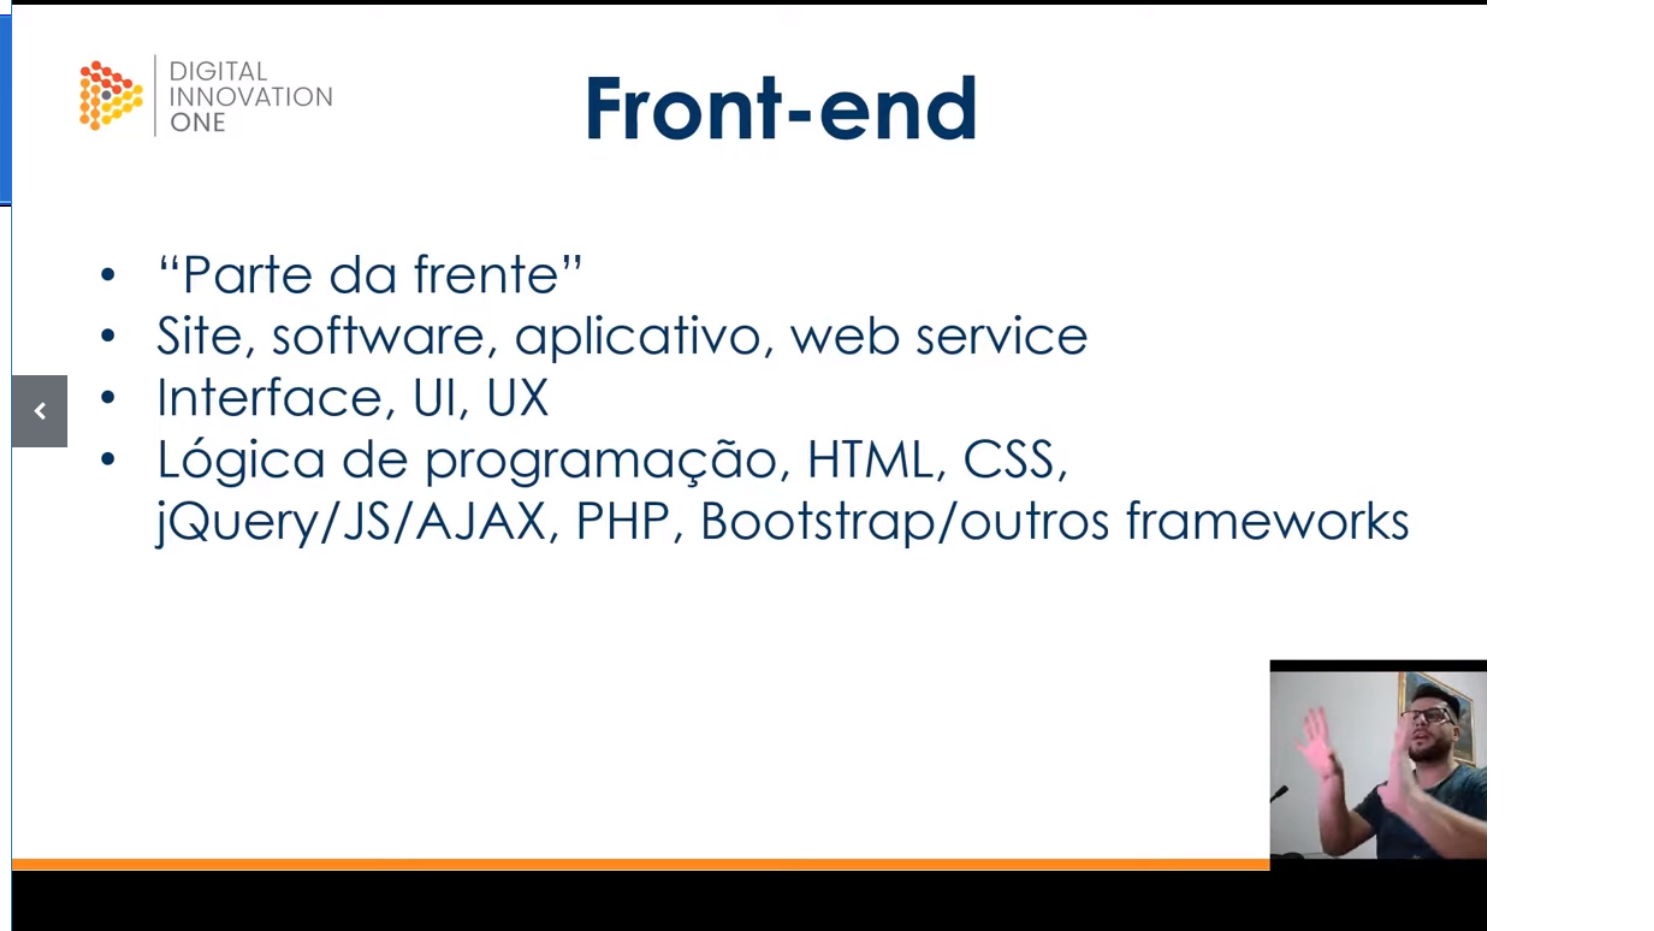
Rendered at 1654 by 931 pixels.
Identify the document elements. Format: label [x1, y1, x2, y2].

picture [11, 0, 1487, 931]
